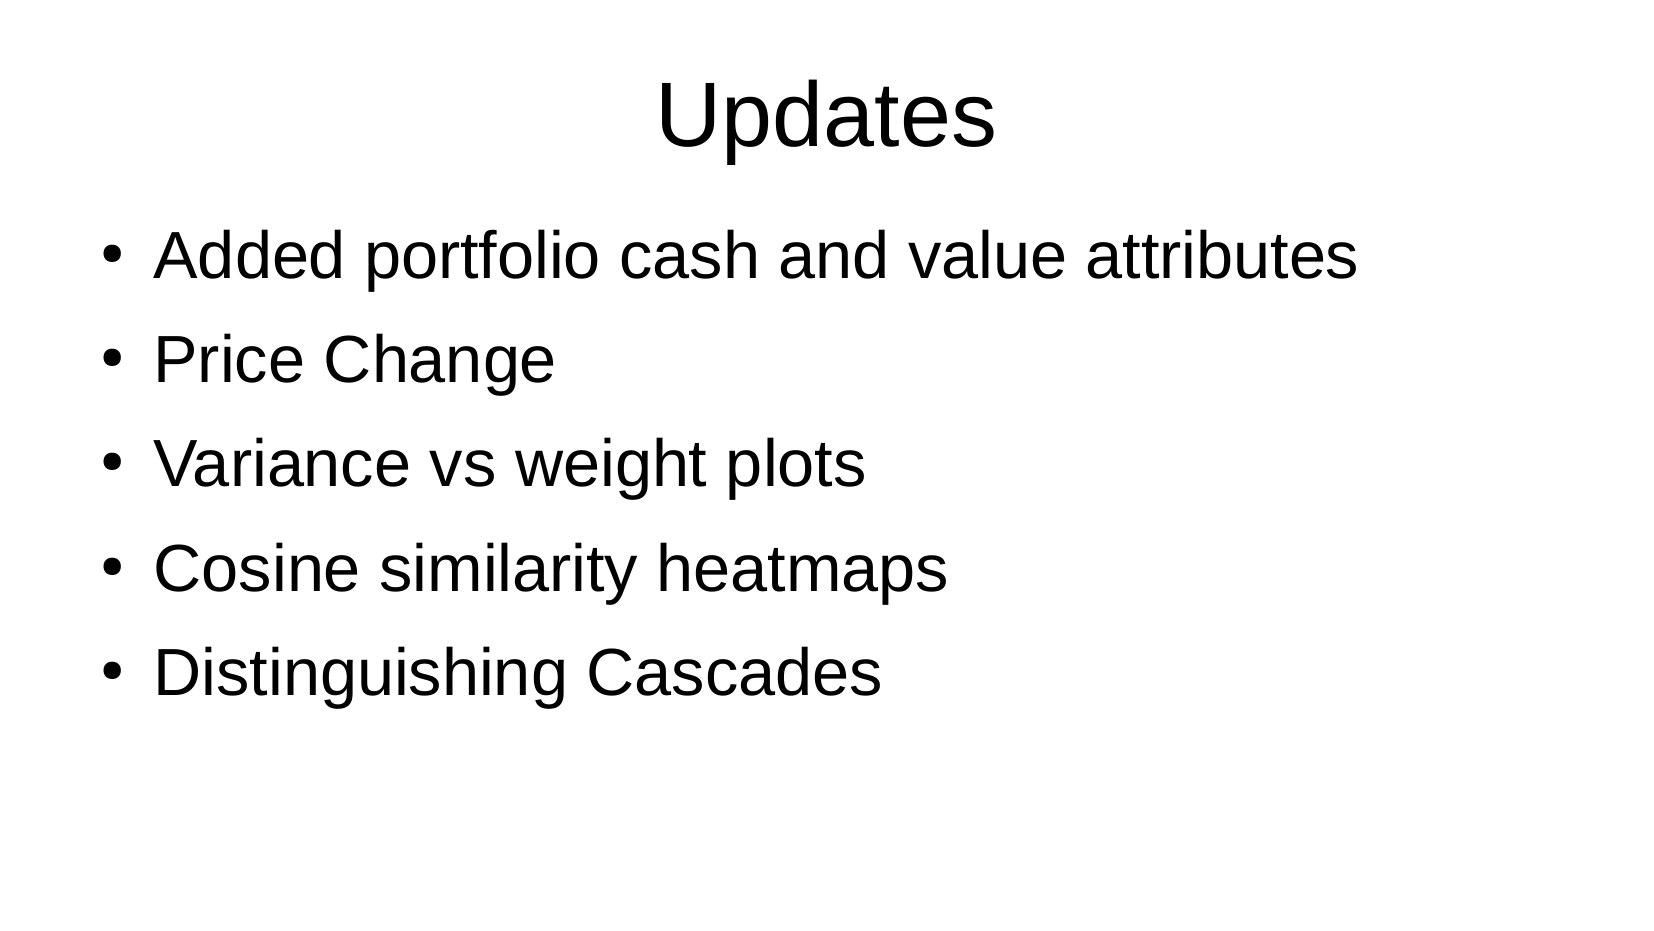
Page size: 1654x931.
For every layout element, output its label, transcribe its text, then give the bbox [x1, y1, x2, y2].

list Added portfolio cash and value attributes Price Change Variance vs weight plots Cosine similarity heatmaps Distinguishing Cascades [82, 217, 1571, 758]
title Updates [82, 37, 1571, 193]
